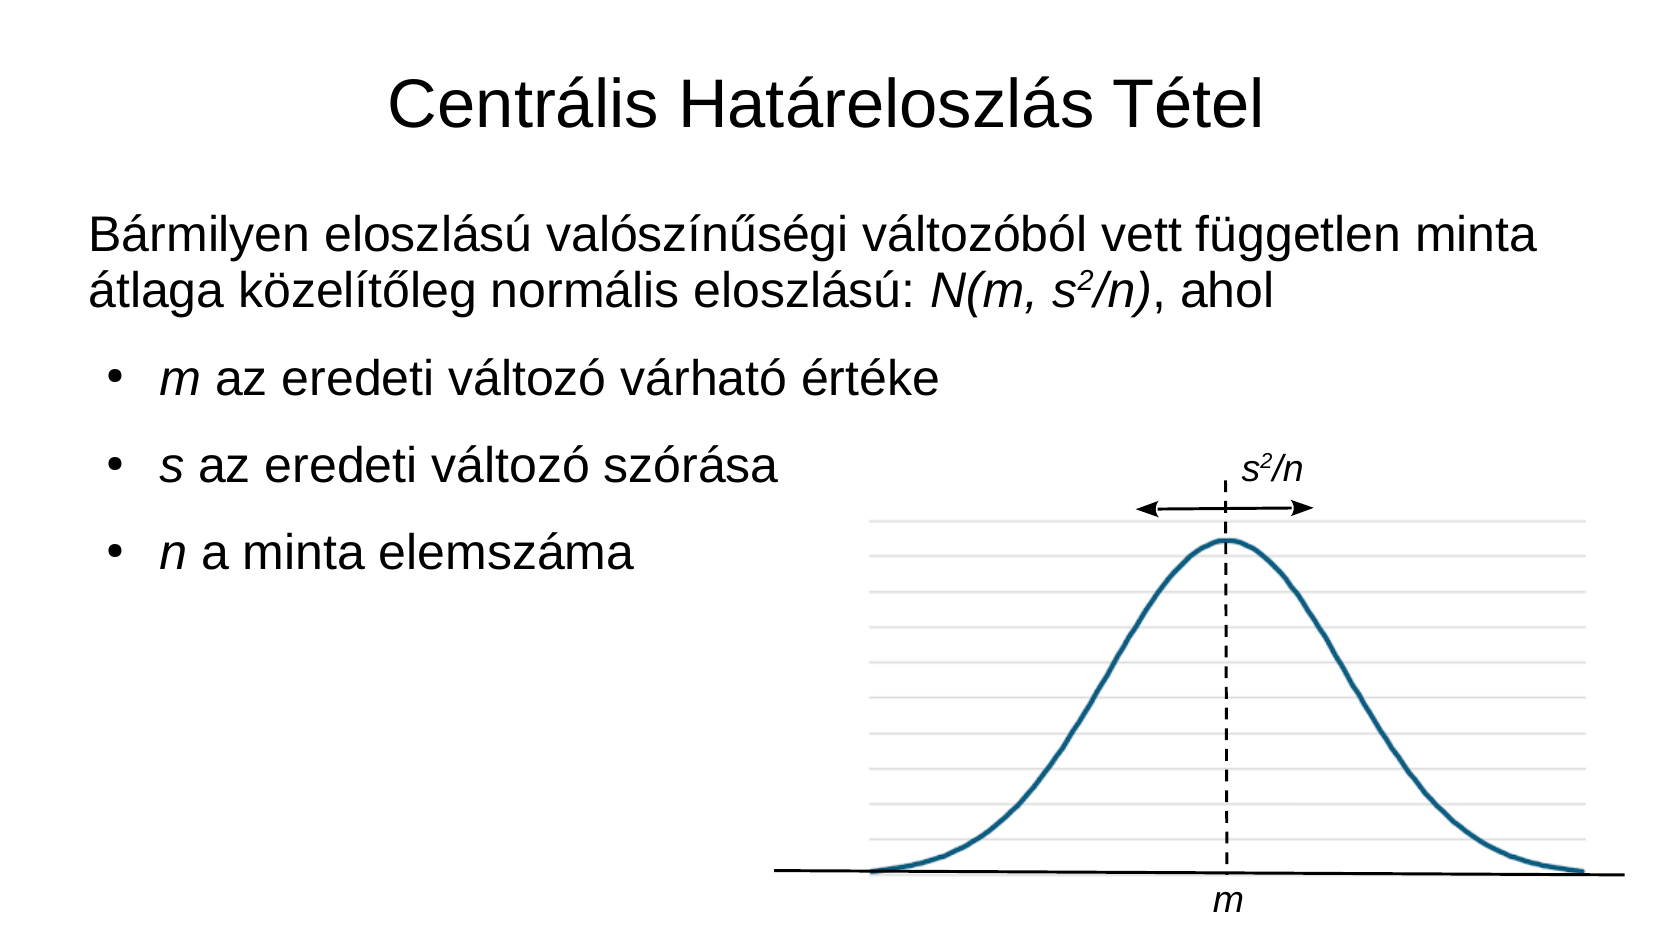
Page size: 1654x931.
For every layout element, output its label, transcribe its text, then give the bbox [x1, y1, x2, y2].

text_box s2/n [1226, 439, 1358, 527]
picture [859, 873, 1198, 884]
list Bármilyen eloszlású valószínűségi változóból vett független minta átlaga közelítőleg normális eloszlású: N(m, s2/n), ahol m az eredeti változó várható értéke s az eredeti változó szórása n a minta elemszáma [88, 206, 1565, 602]
picture [859, 504, 1600, 873]
title Centrális Határeloszlás Tétel [88, 29, 1565, 178]
text_box m [1198, 870, 1323, 931]
picture [1323, 875, 1600, 884]
